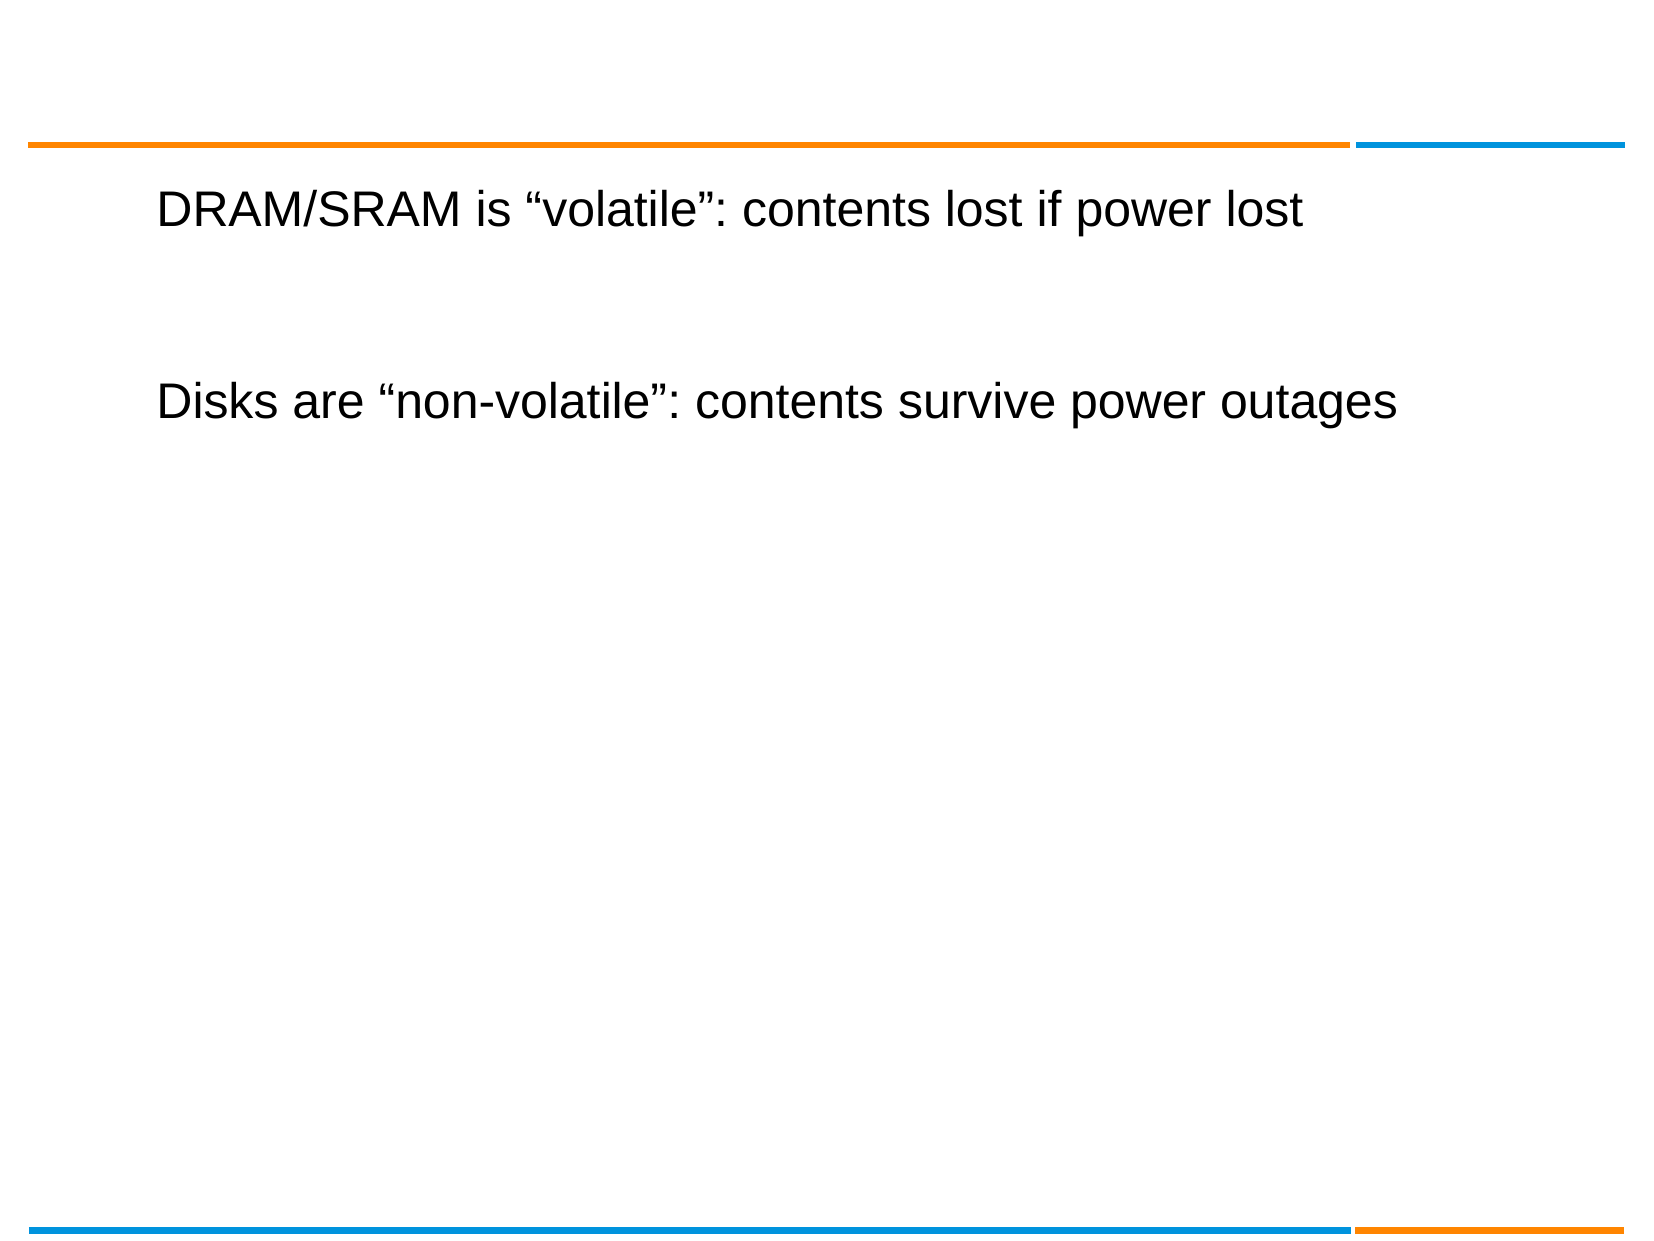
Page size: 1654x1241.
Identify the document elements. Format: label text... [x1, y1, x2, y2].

text_box Disks are “non-volatile”: contents survive power outages [156, 373, 1399, 433]
text_box [0, 0, 1653, 1241]
text_box DRAM/SRAM is “volatile”: contents lost if power lost [156, 181, 1304, 241]
